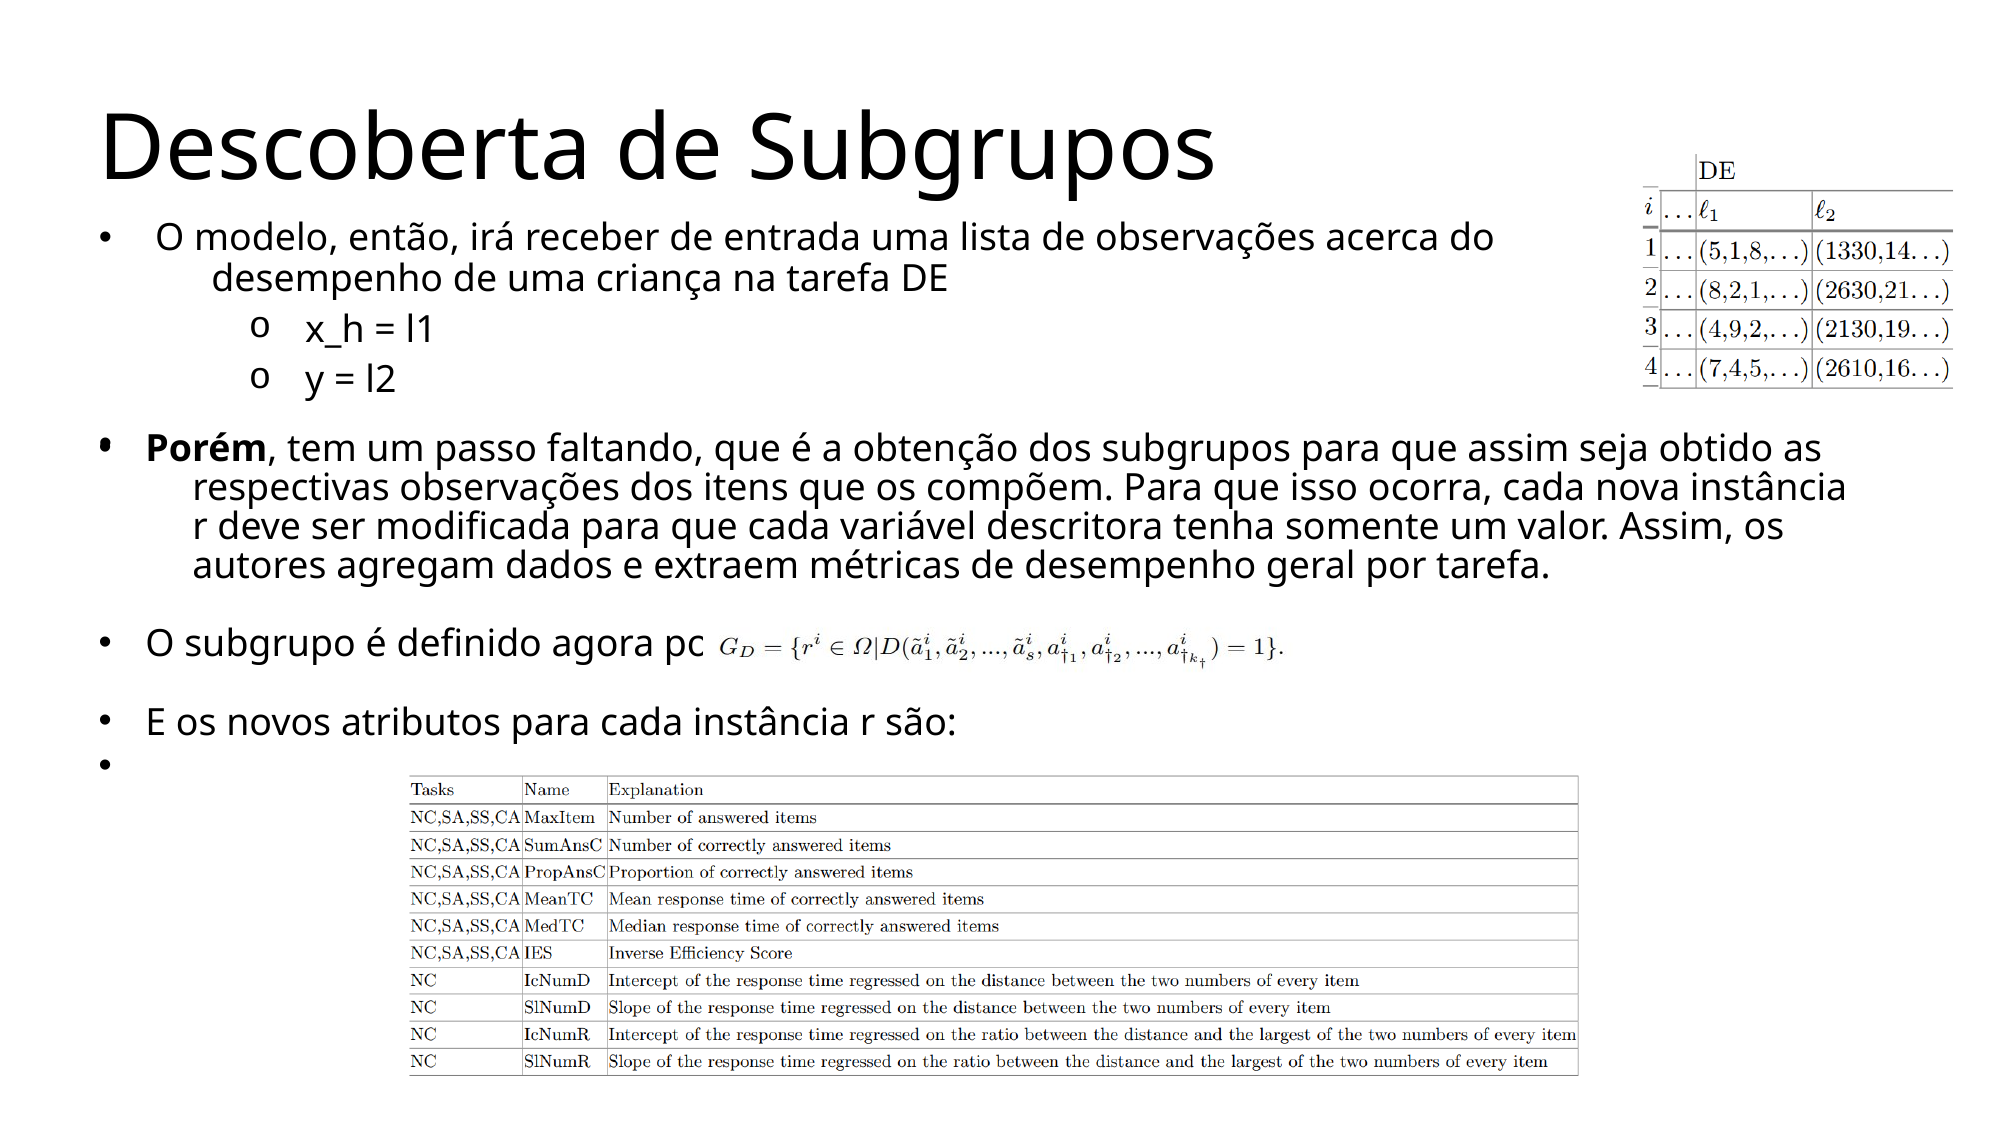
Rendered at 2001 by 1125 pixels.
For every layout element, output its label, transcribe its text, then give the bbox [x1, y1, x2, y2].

list O modelo, então, irá receber de entrada uma lista de observações acerca do desempenho de uma criança na tarefa DE x_h = l1 y = l2 [83, 211, 1659, 445]
picture [1633, 150, 1960, 395]
text_box Porém, tem um passo faltando, que é a obtenção dos subgrupos para que assim seja obtido as respectivas observações dos itens que os compõem. Para que isso ocorra, cada nova instância r deve ser modificada para que cada variável descritora tenha somente um valor. Assim, os autores agregam dados e extraem métricas de desempenho geral por tarefa.​ O subgrupo é definido agora por:​ E os novos atributos para cada instância r são:​ [83, 422, 1868, 804]
picture [703, 612, 1297, 677]
title Descoberta de Subgrupos [83, 39, 1902, 211]
picture [396, 759, 1590, 1089]
